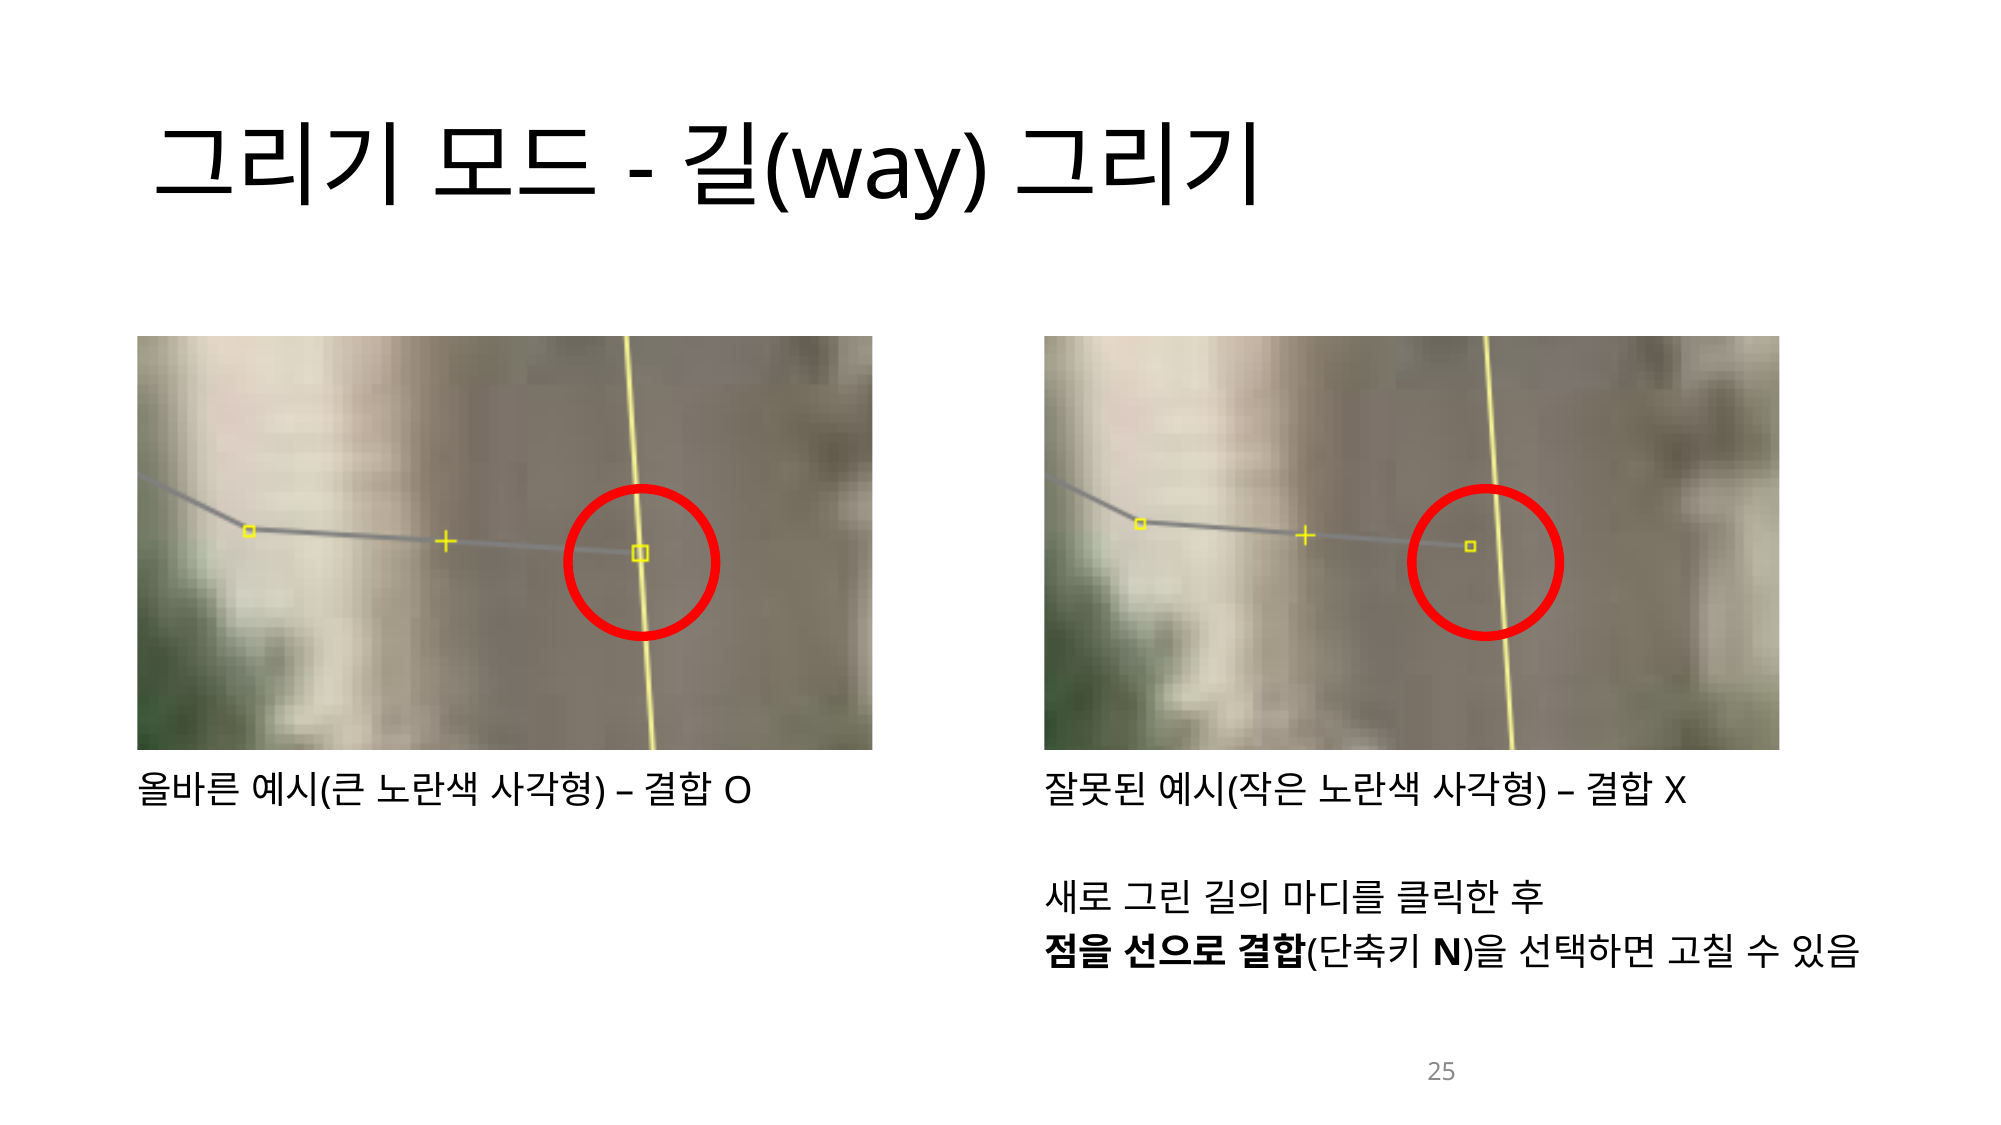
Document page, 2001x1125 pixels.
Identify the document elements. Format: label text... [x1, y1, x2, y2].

text_box <숫자> [1412, 1042, 1863, 1103]
text_box 잘못된 예시(작은 노란색 사각형) – 결합 X 새로 그린 길의 마디를 클릭한 후 점을 선으로 결합(단축키 N)을 선택하면 고칠 수 있음 [1044, 749, 1853, 981]
picture [137, 336, 873, 750]
title 그리기 모드 - 길(way) 그리기 [137, 59, 1863, 278]
text_box 올바른 예시(큰 노란색 사각형) – 결합 O [137, 749, 771, 819]
picture [1044, 336, 1780, 749]
